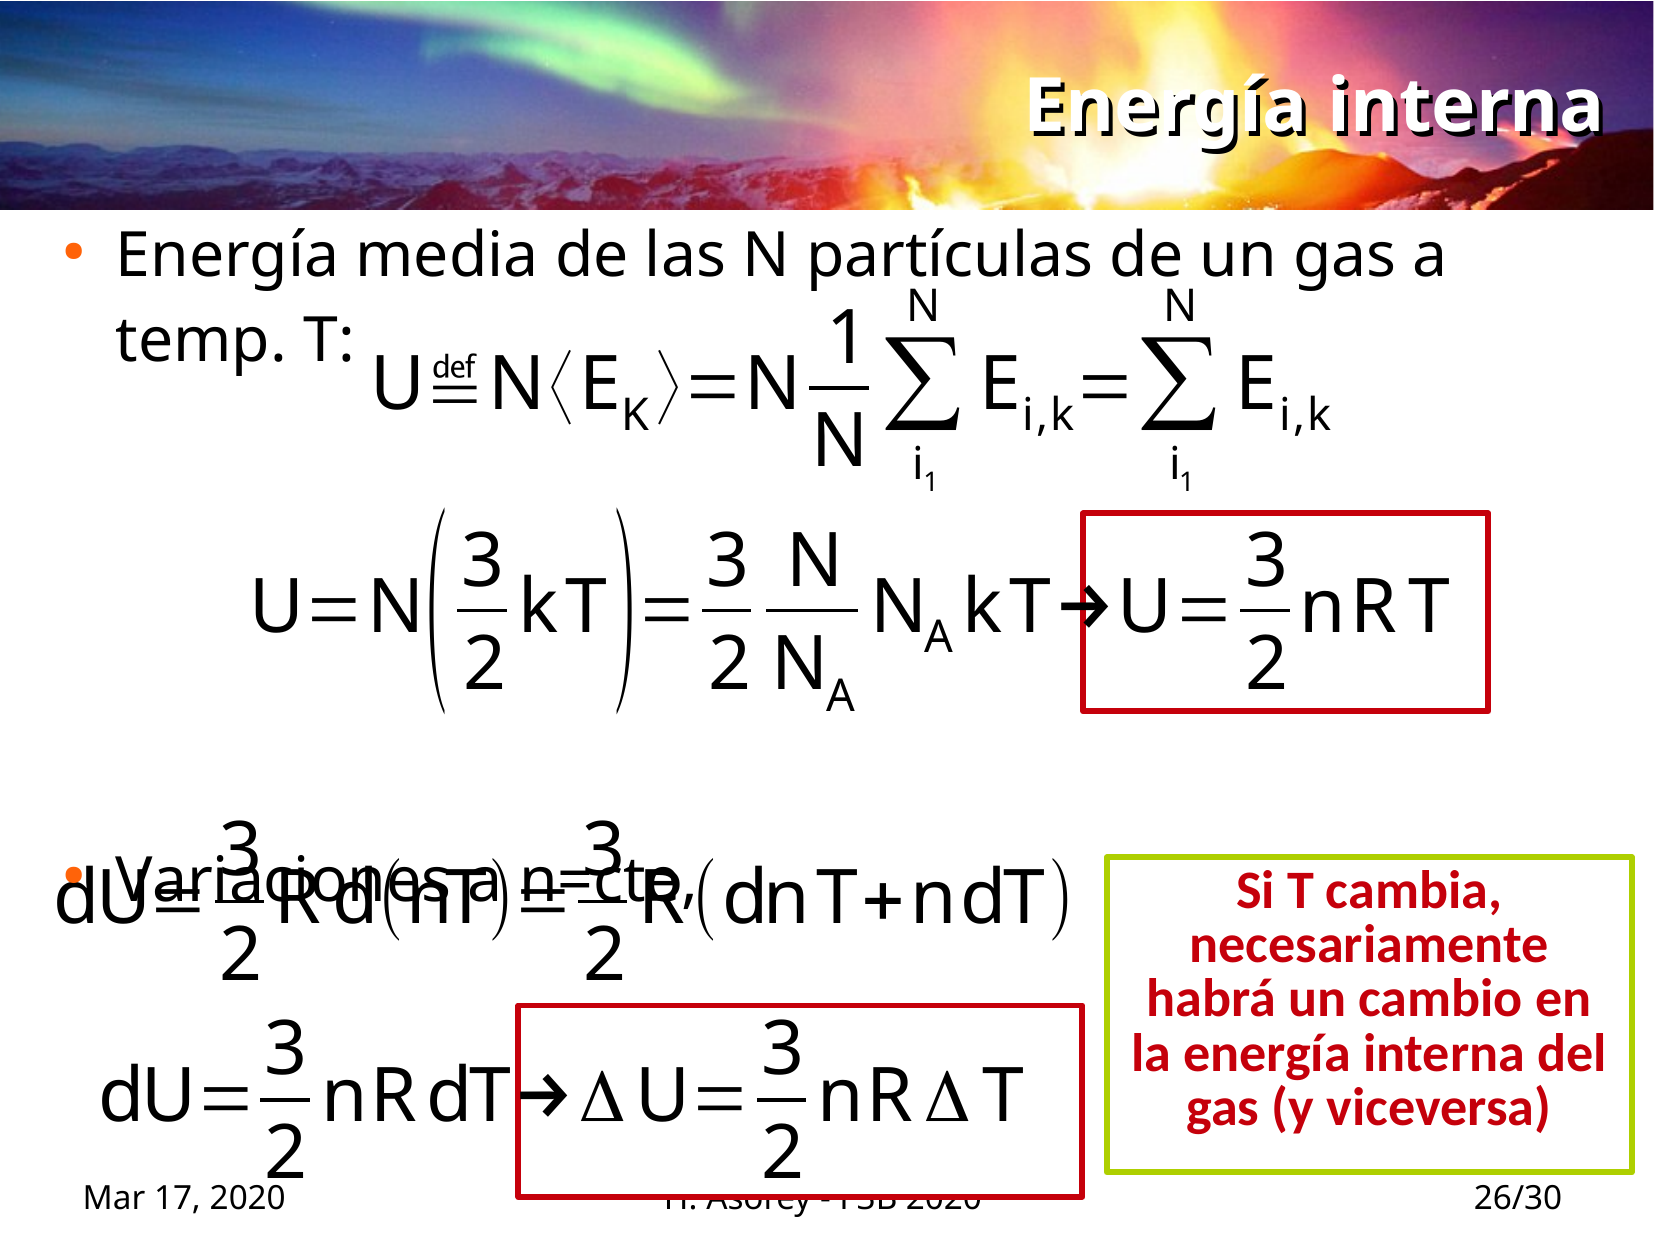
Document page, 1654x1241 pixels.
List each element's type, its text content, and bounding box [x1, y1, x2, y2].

chart [243, 277, 1457, 722]
title Energía interna [45, 15, 1606, 191]
list Energía media de las N partículas de un gas a temp. T: Variaciones a n=cte, [45, 210, 1606, 1216]
picture [0, 1, 1654, 210]
text_box Si T cambia, necesariamente habrá un cambio en la energía interna del gas (y viceversa) [1106, 857, 1632, 1173]
